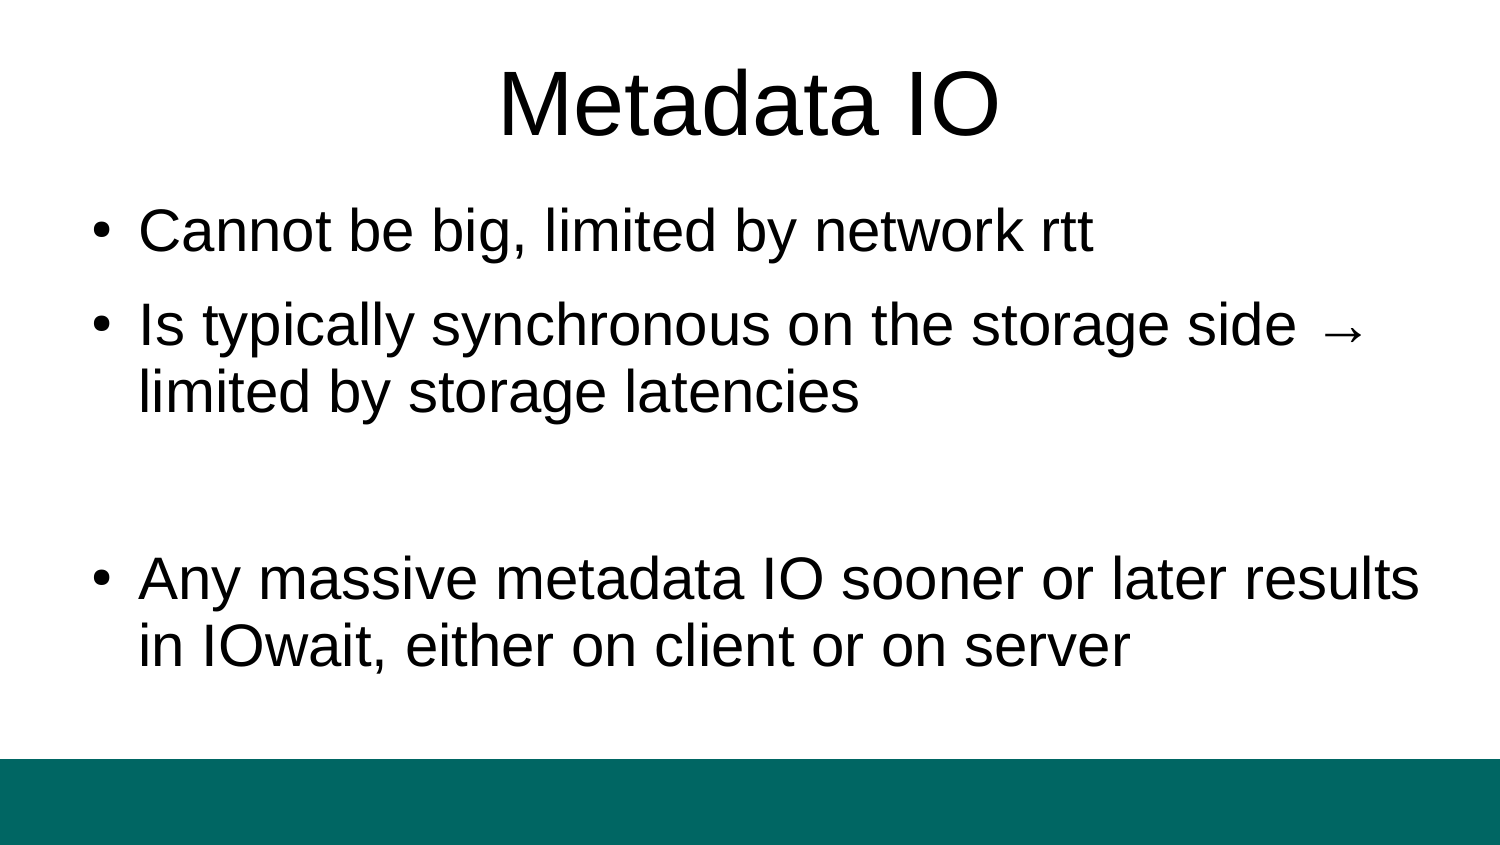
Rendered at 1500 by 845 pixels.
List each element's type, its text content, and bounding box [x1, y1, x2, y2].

title Metadata IO [75, 33, 1425, 175]
list Cannot be big, limited by network rtt Is typically synchronous on the storage side → limited by storage latencies Any massive metadata IO sooner or later results in IOwait, either on client or on server [75, 197, 1425, 688]
